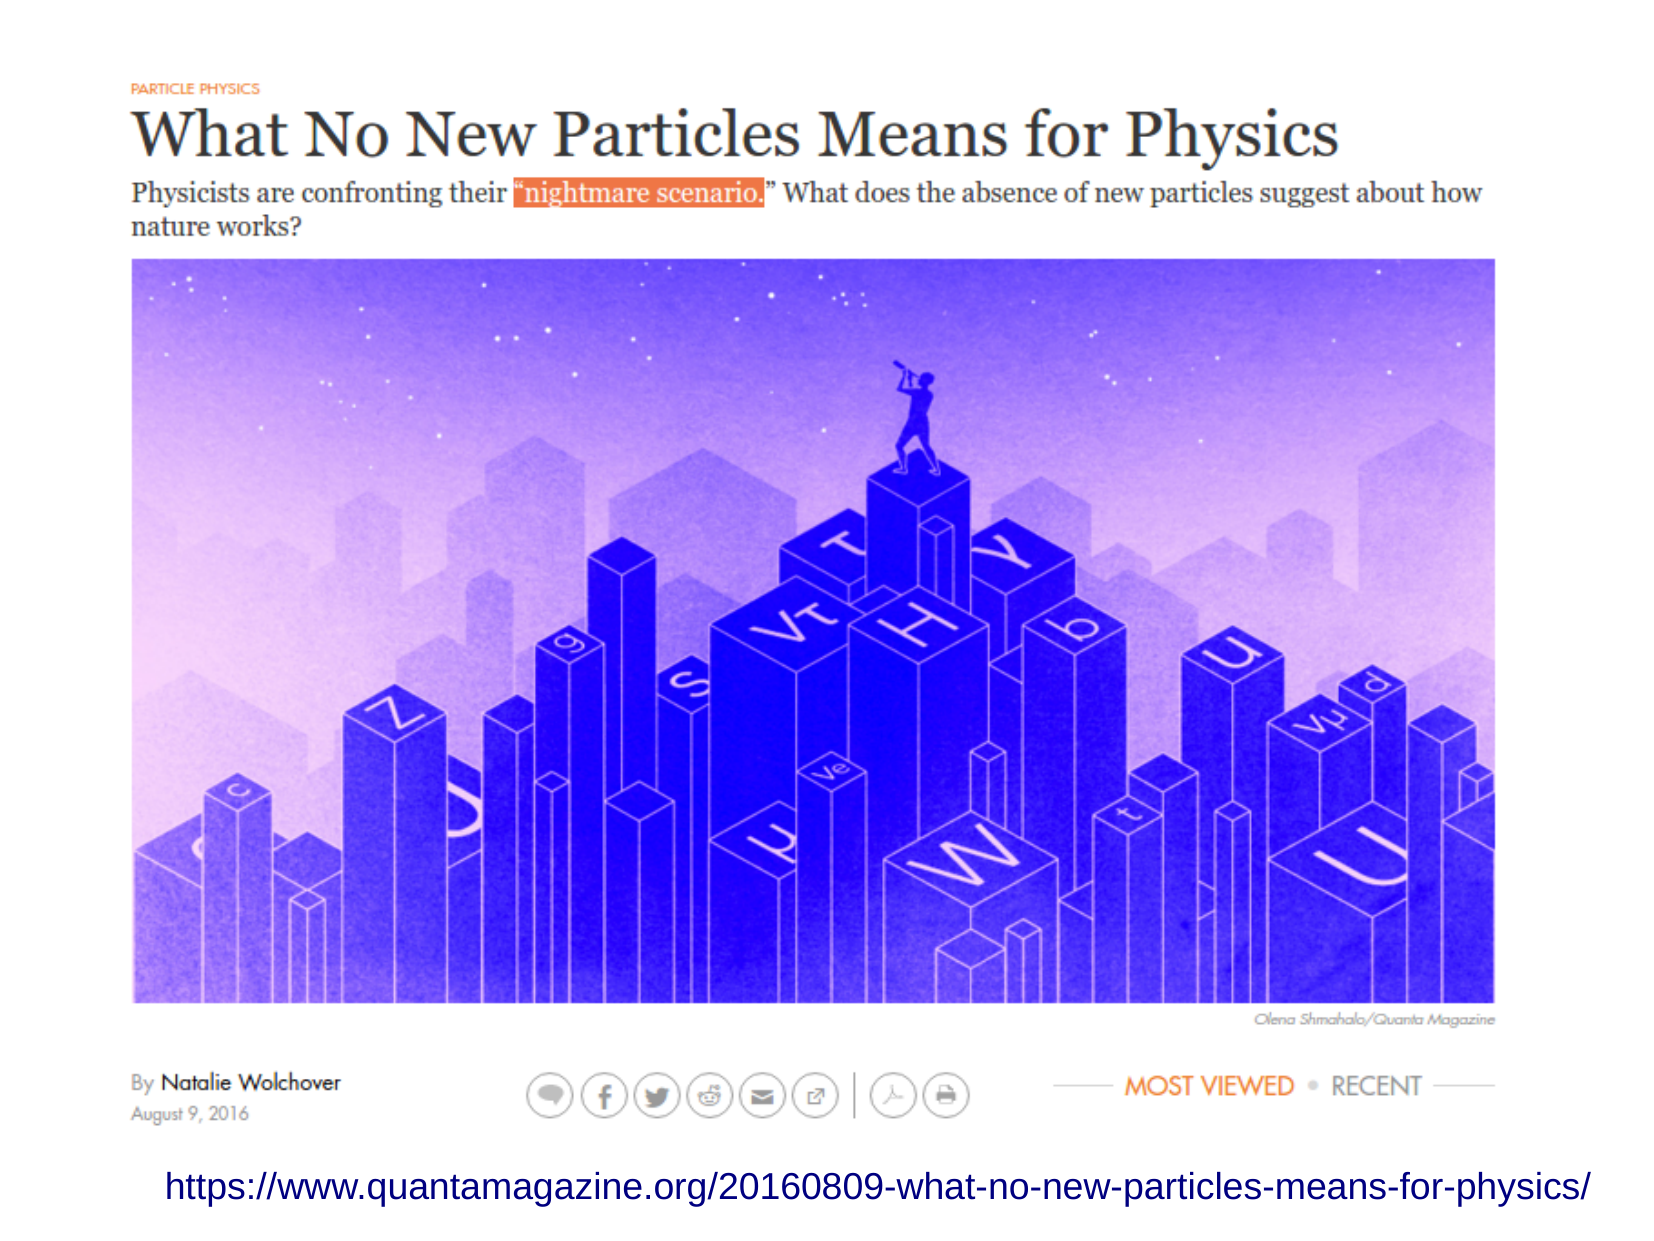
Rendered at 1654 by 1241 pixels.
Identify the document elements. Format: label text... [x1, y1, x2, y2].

text_box https://www.quantamagazine.org/20160809-what-no-new-particles-means-for-physics/ [150, 1158, 1607, 1216]
picture [105, 59, 1579, 1141]
